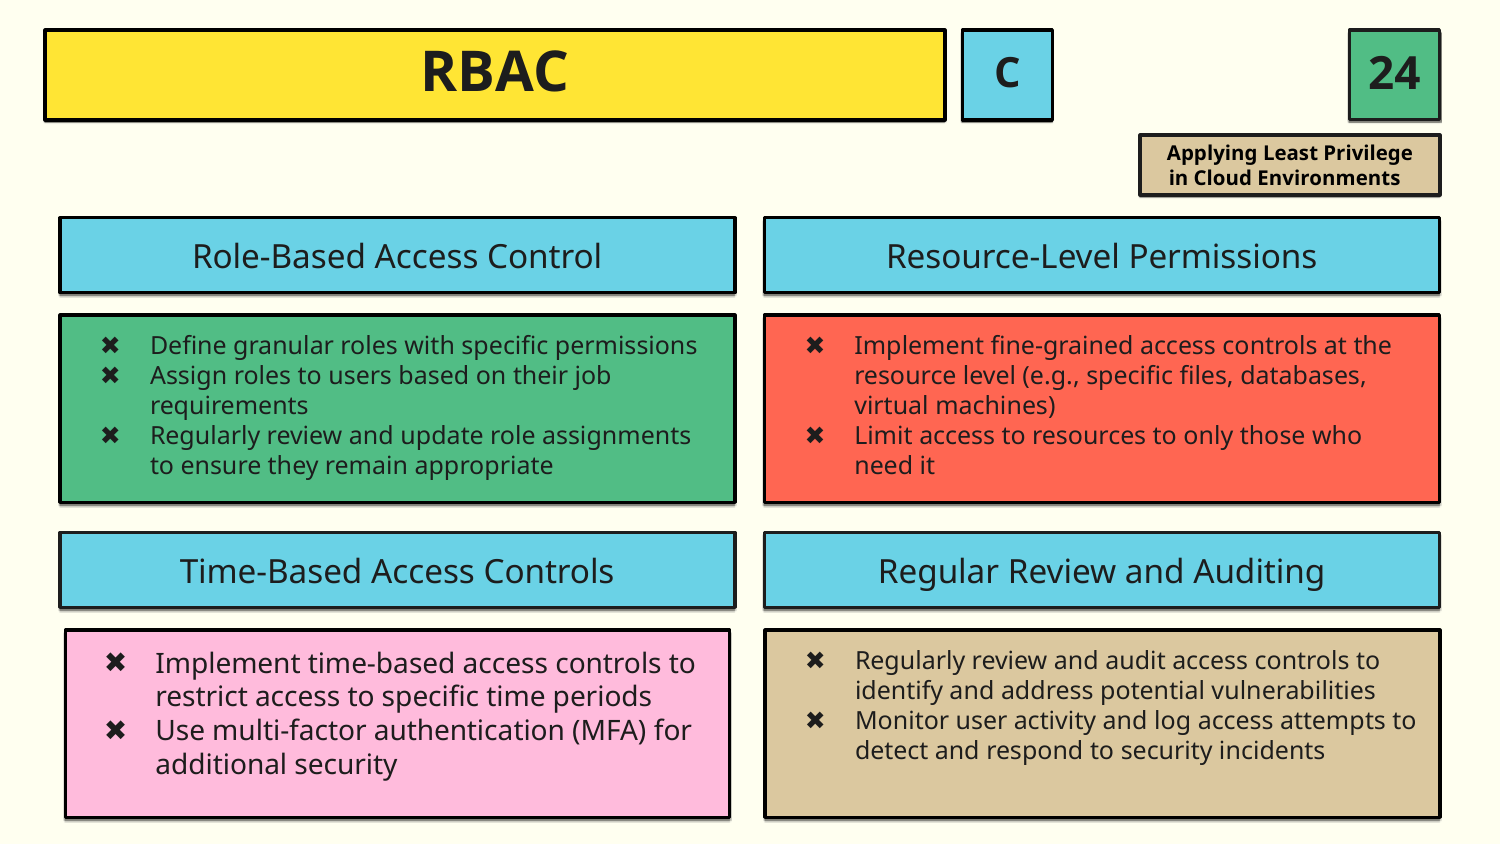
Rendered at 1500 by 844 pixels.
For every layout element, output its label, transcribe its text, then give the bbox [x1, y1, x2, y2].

title RBAC [45, 30, 945, 120]
subtitle Regular Review and Auditing [764, 532, 1440, 608]
title C [962, 30, 1053, 120]
title Applying Least Privilege in Cloud Environments [1140, 135, 1440, 195]
list Implement time-based access controls to restrict access to specific time periods Use multi-factor authentication (MFA) for additional security [65, 630, 730, 818]
list Define granular roles with specific permissions Assign roles to users based on their job requirements Regularly review and update role assignments to ensure they remain appropriate [60, 315, 735, 503]
subtitle Time-Based Access Controls [60, 532, 735, 608]
list Implement fine-grained access controls at the resource level (e.g., specific files, databases, virtual machines) Limit access to resources to only those who need it [764, 315, 1440, 503]
subtitle Resource-Level Permissions [764, 217, 1440, 293]
list Regularly review and audit access controls to identify and address potential vulnerabilities Monitor user activity and log access attempts to detect and respond to security incidents [765, 630, 1440, 818]
subtitle Role-Based Access Control [60, 217, 735, 293]
